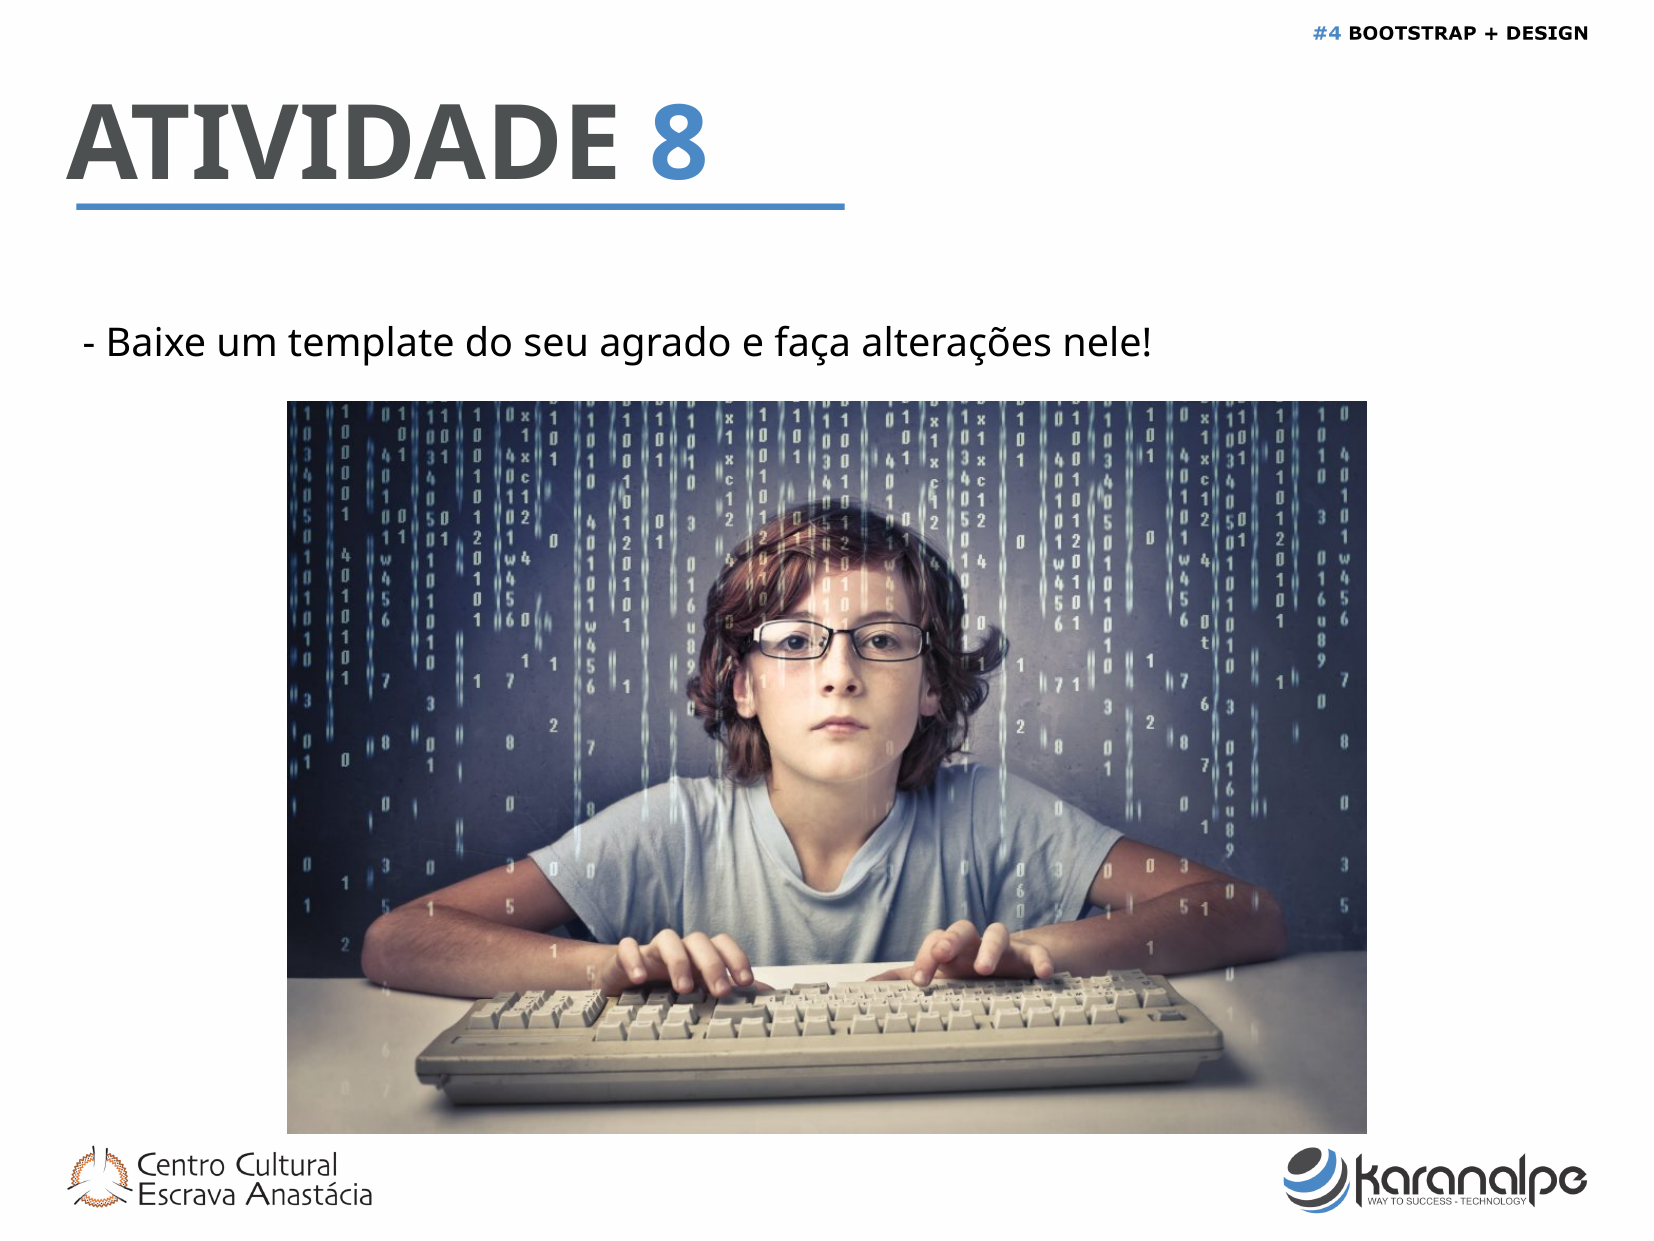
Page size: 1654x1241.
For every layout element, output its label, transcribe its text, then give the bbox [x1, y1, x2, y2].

title ATIVIDADE 8 [66, 35, 1555, 243]
picture [0, 0, 1654, 1241]
list - Baixe um template do seu agrado e faça alterações nele! [82, 313, 1571, 497]
